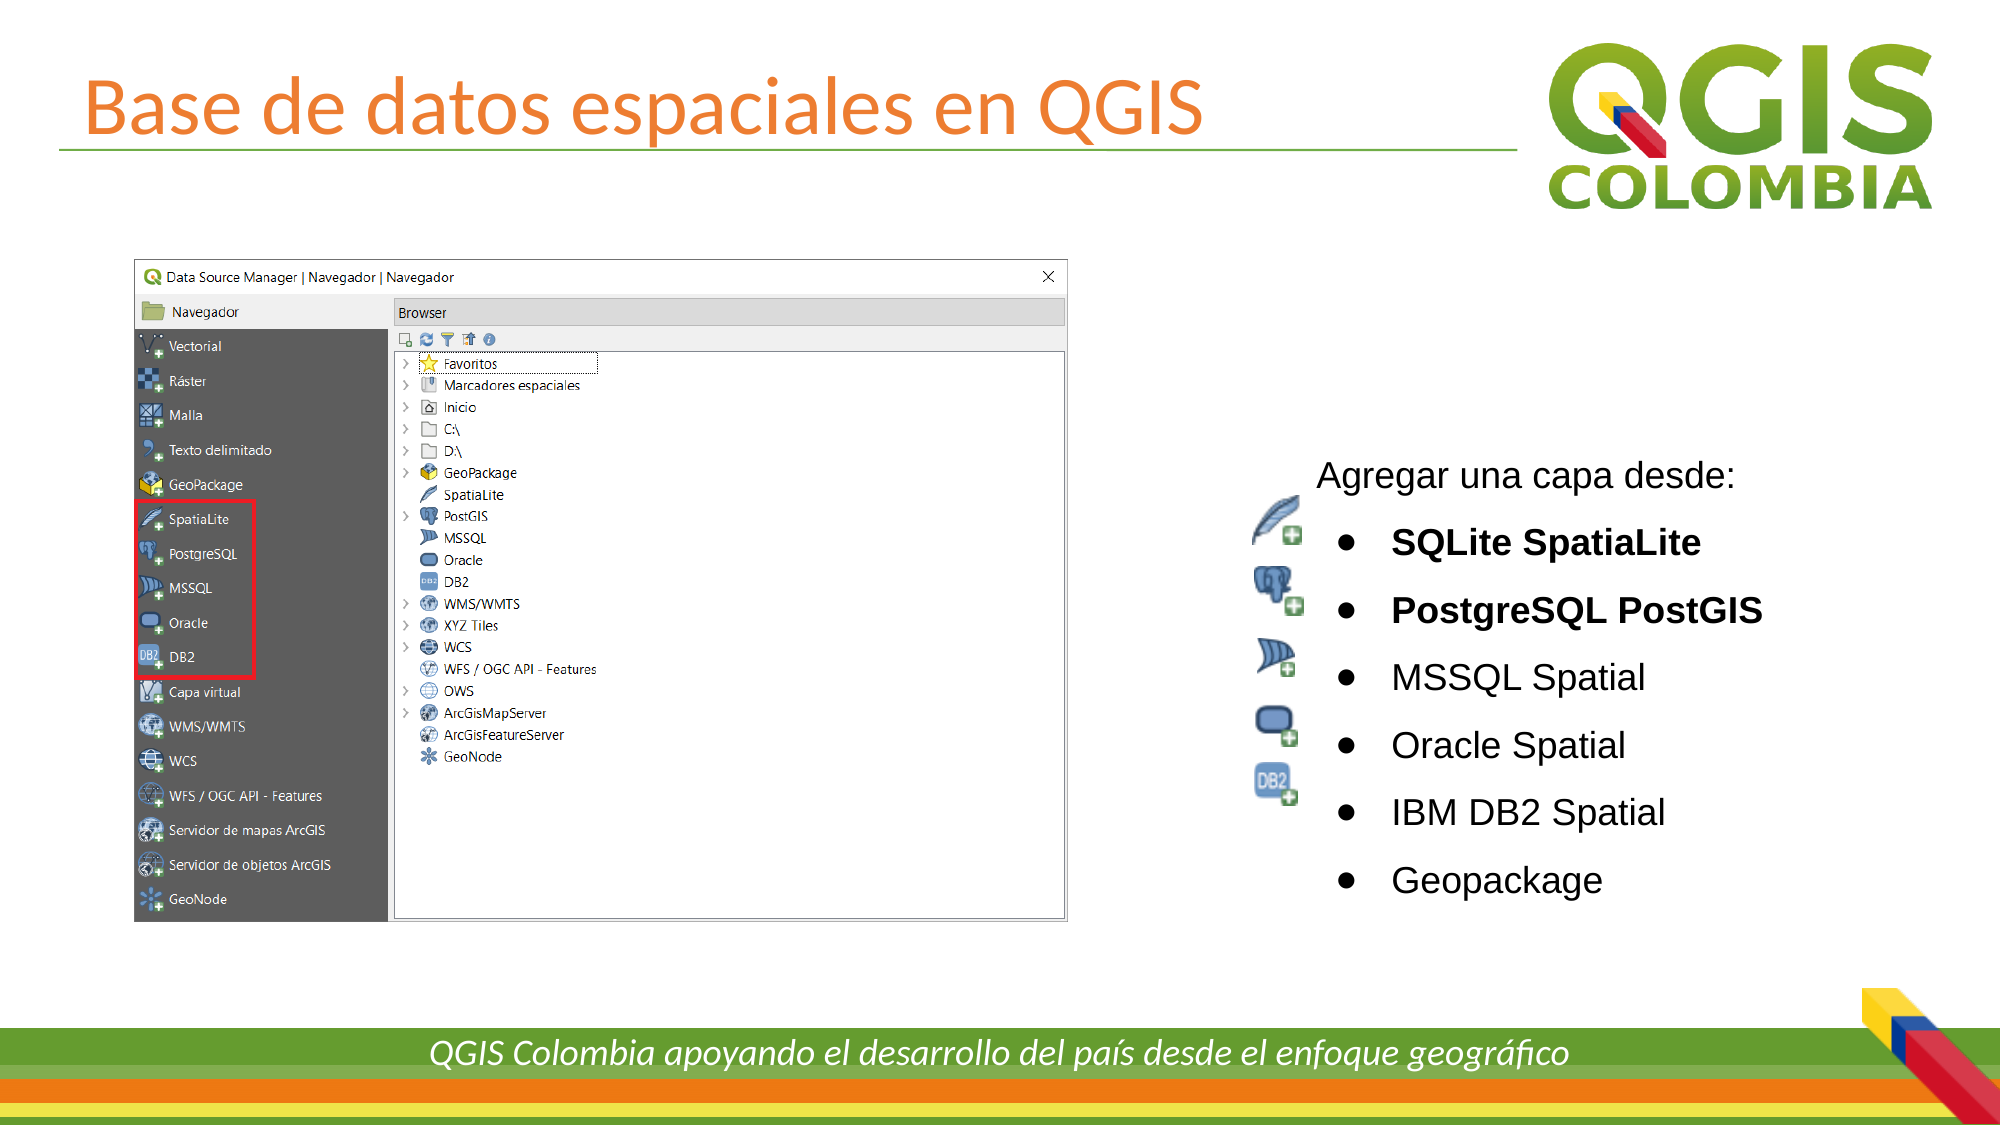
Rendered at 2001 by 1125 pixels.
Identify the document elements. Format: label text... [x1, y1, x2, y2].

picture [0, 988, 2000, 1125]
picture [1549, 43, 1932, 209]
text_box Base de datos espaciales en QGIS [68, 43, 1519, 160]
picture [1254, 702, 1298, 747]
picture [1254, 566, 1304, 616]
text_box Agregar una capa desde: SQLite SpatiaLite PostgreSQL PostGIS MSSQL Spatial Oracle Spatial IBM DB2 Spatial Geopackage [1301, 413, 1794, 758]
picture [134, 259, 1068, 922]
picture [1254, 762, 1298, 806]
picture [1252, 495, 1302, 545]
picture [1257, 638, 1301, 677]
